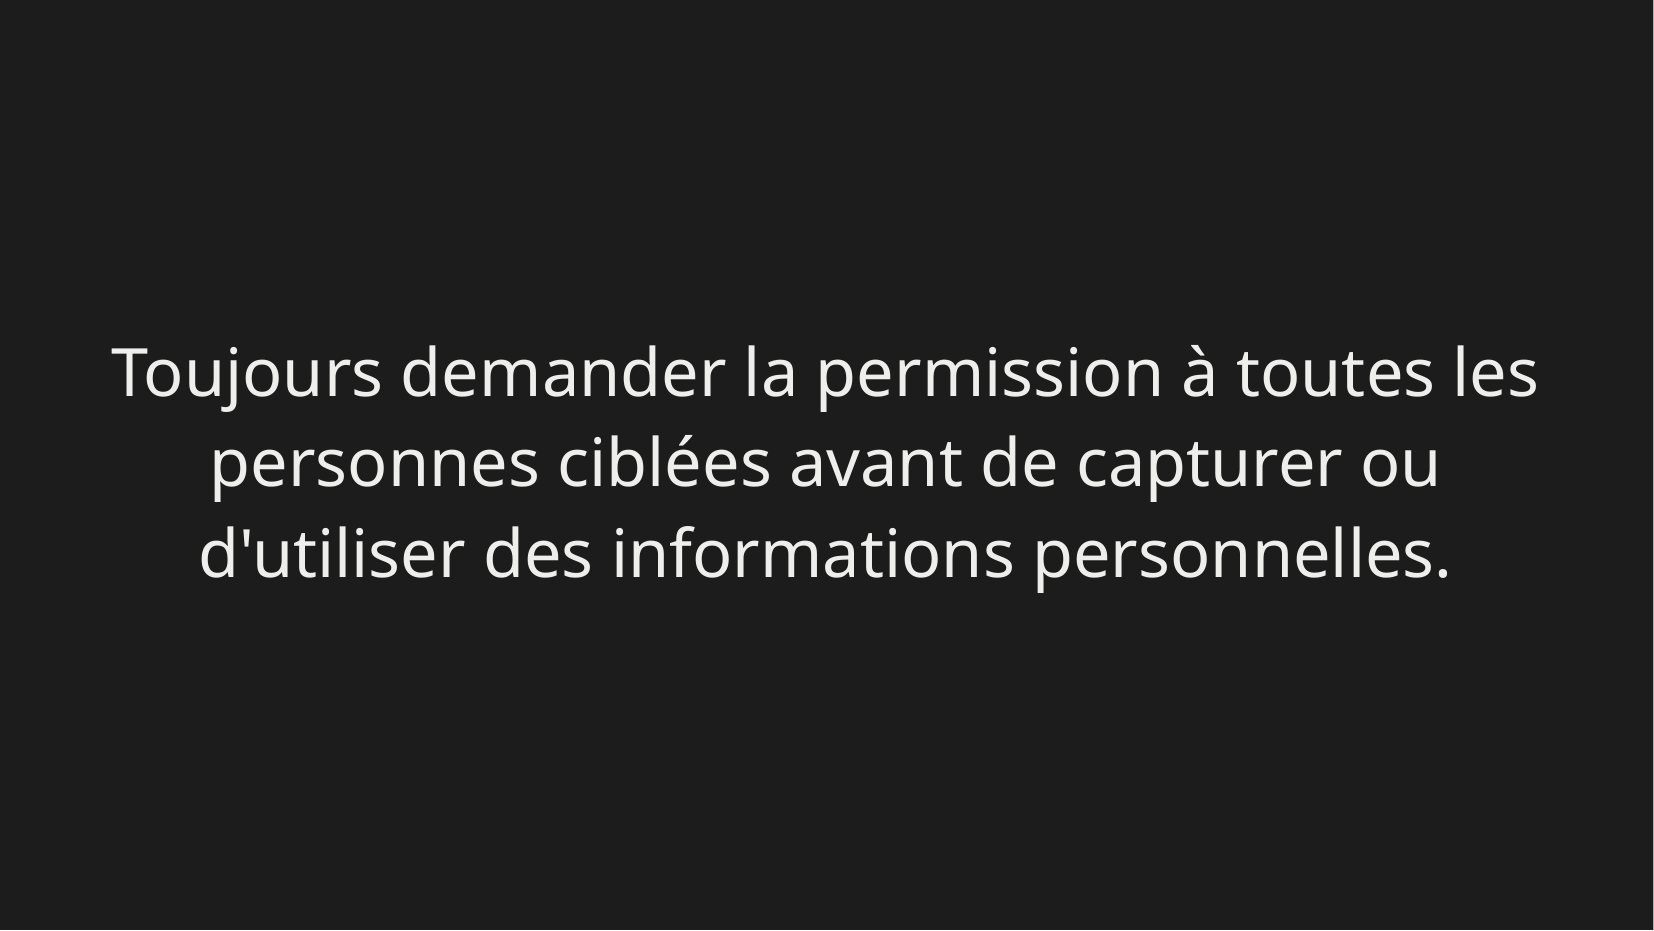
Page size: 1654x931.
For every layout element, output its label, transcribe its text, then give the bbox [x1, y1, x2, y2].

subtitle Toujours demander la permission à toutes les personnes ciblées avant de capturer ou d'utiliser des informations personnelles. [82, 36, 1571, 886]
